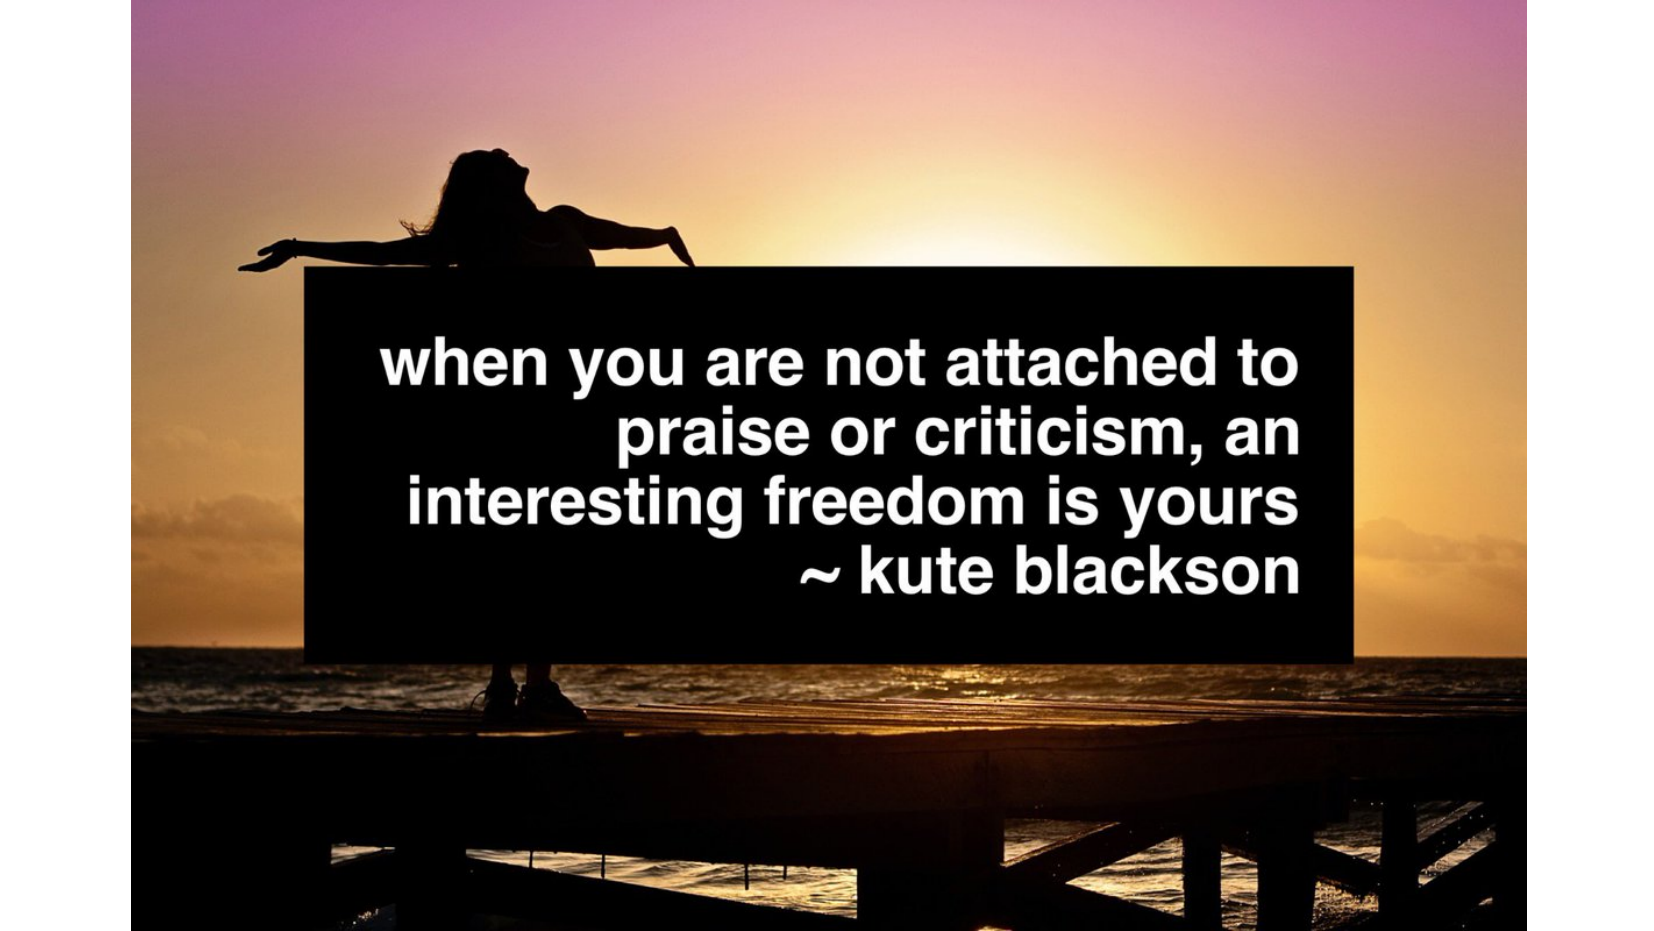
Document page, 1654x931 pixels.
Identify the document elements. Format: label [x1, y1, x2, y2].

picture [131, 0, 1527, 931]
